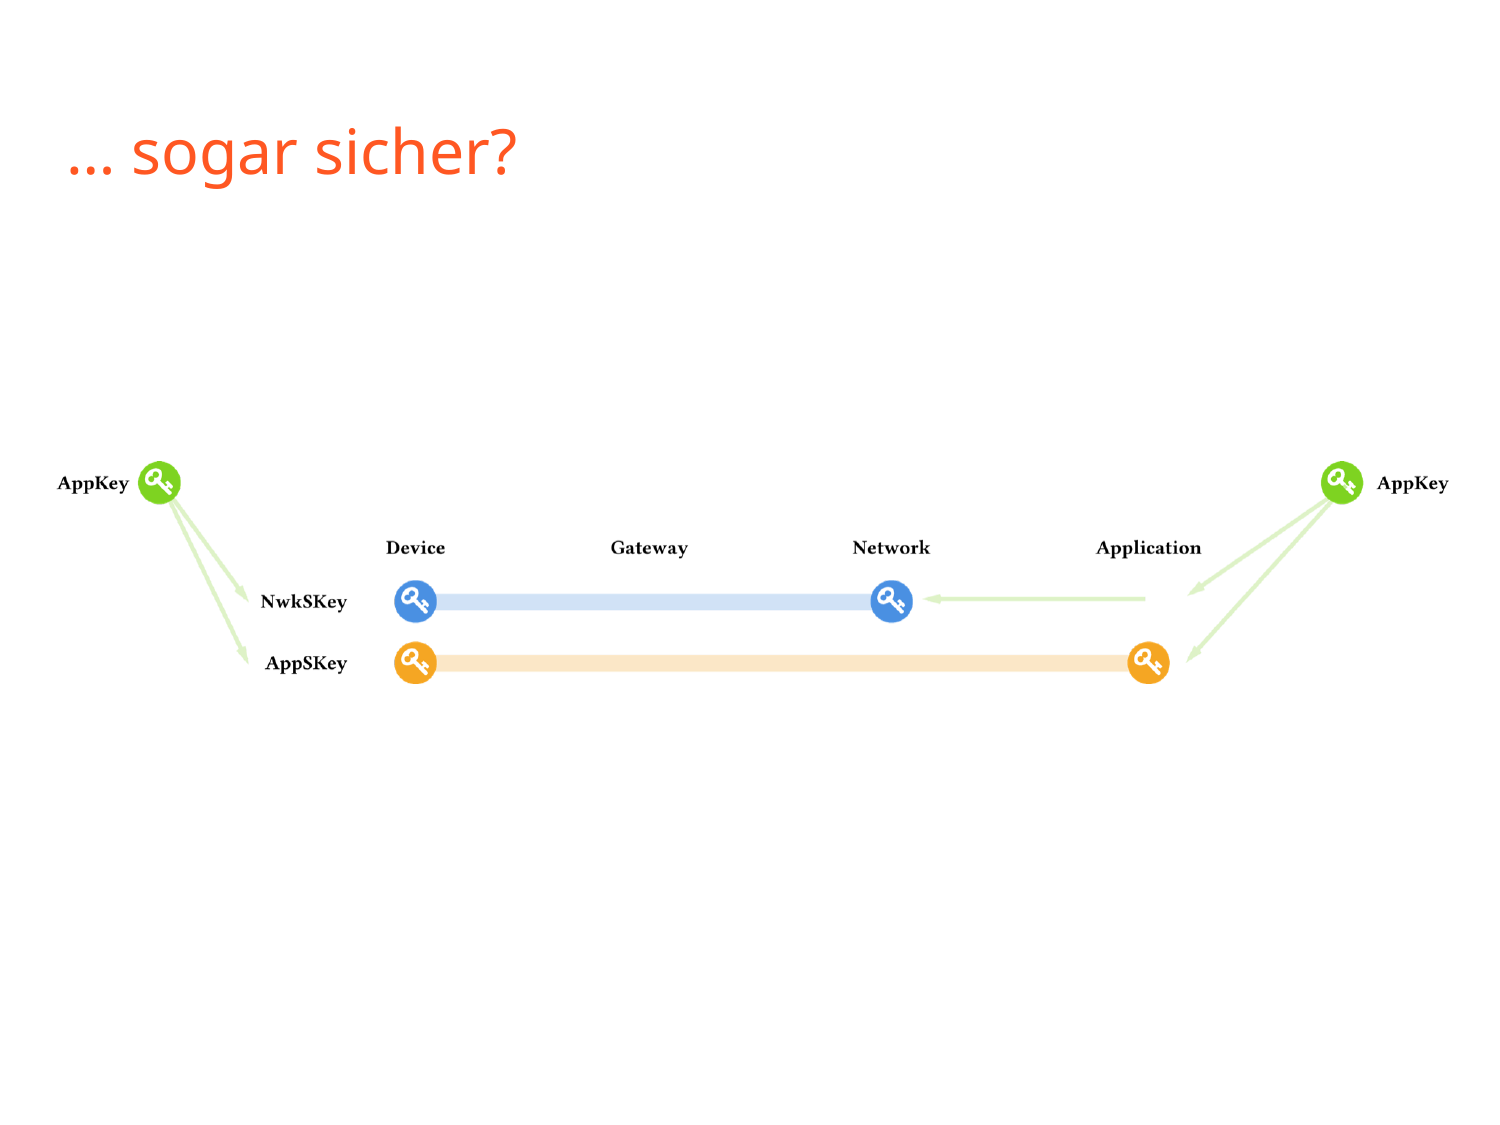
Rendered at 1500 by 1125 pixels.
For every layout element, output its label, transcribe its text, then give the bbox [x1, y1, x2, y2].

picture [56, 461, 1449, 684]
title … sogar sicher? [51, 97, 1449, 223]
